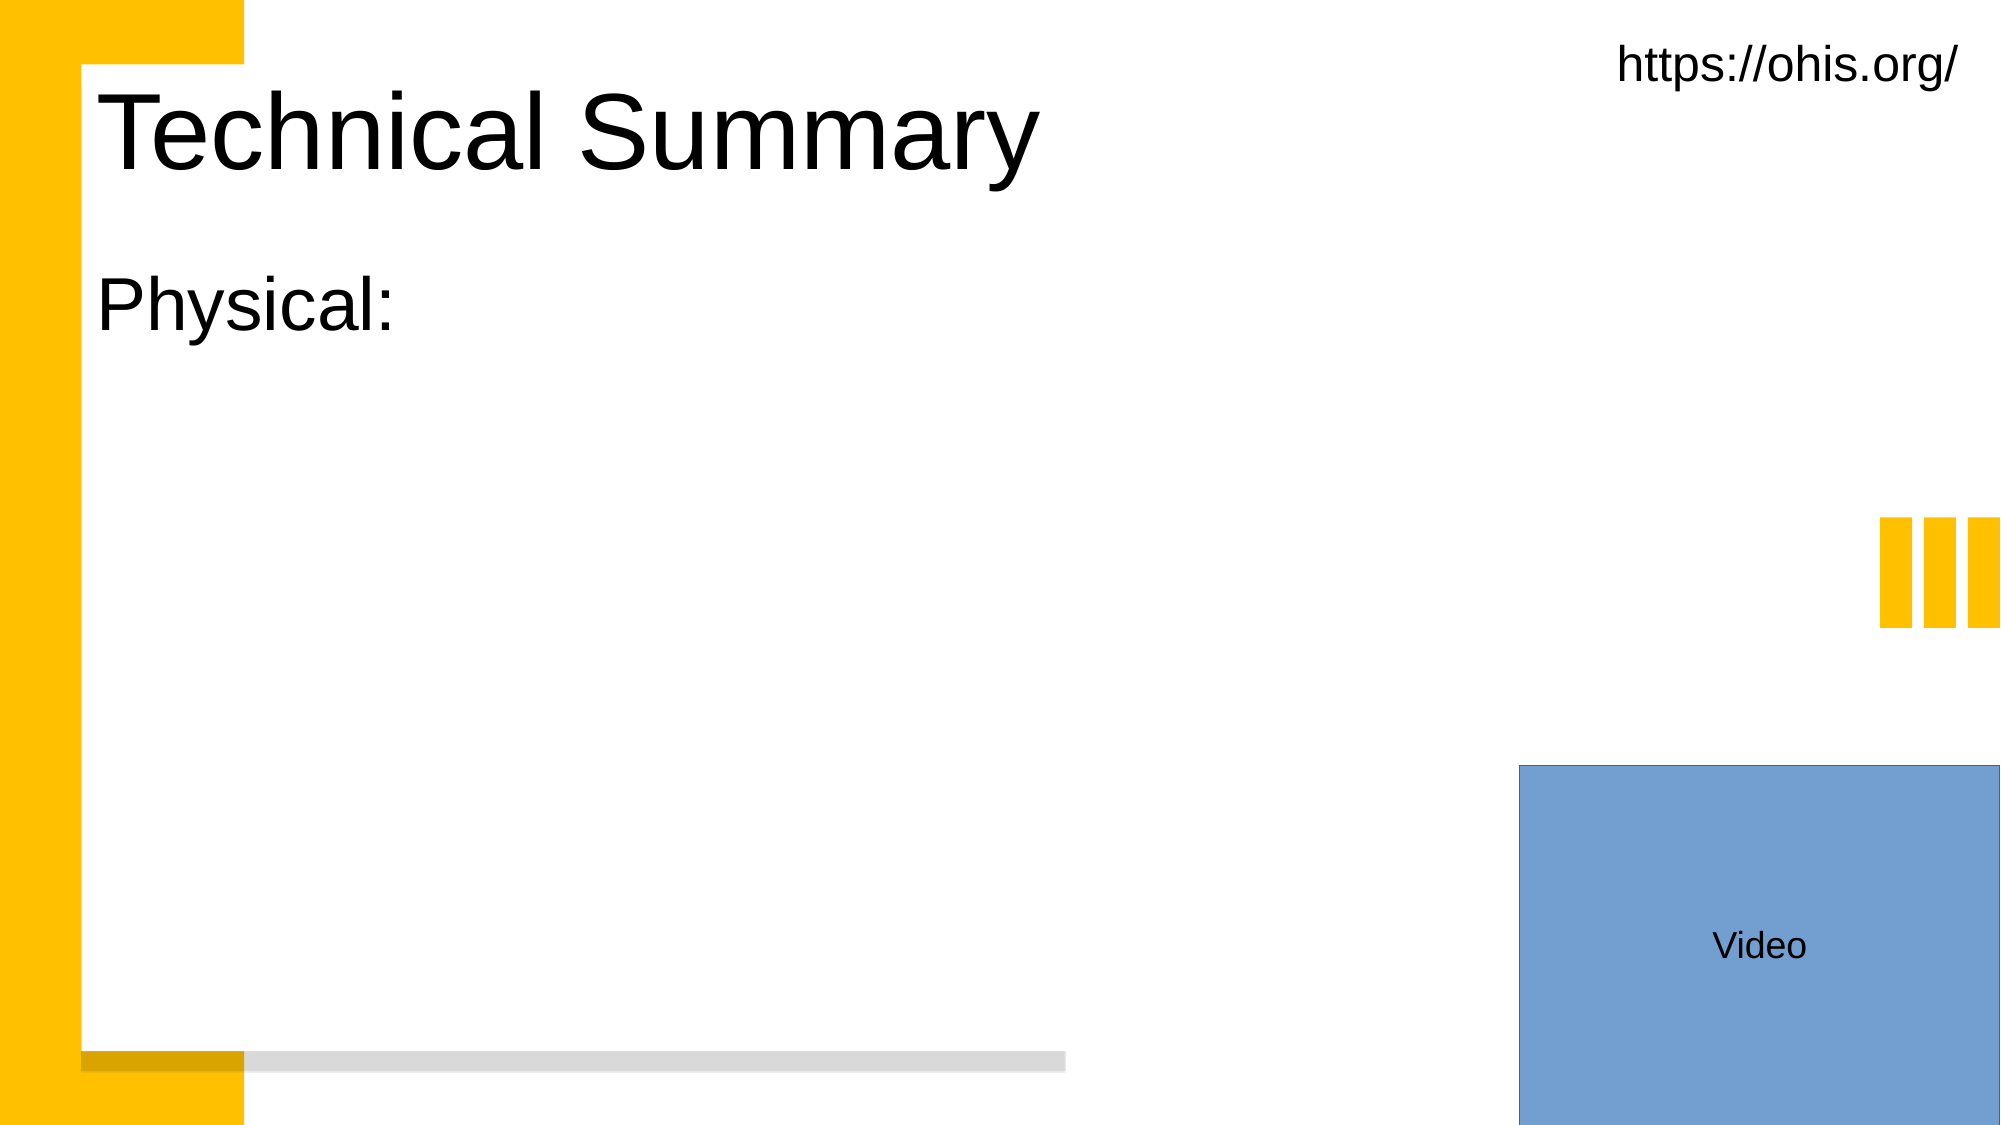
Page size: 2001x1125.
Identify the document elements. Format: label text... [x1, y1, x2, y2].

text_box Video [1519, 765, 2000, 1125]
text_box Technical Summary [81, 64, 1921, 201]
text_box Physical: [81, 254, 1516, 1041]
text_box https://ohis.org/ [1590, 29, 1974, 105]
text_box [0, 0, 2000, 1125]
